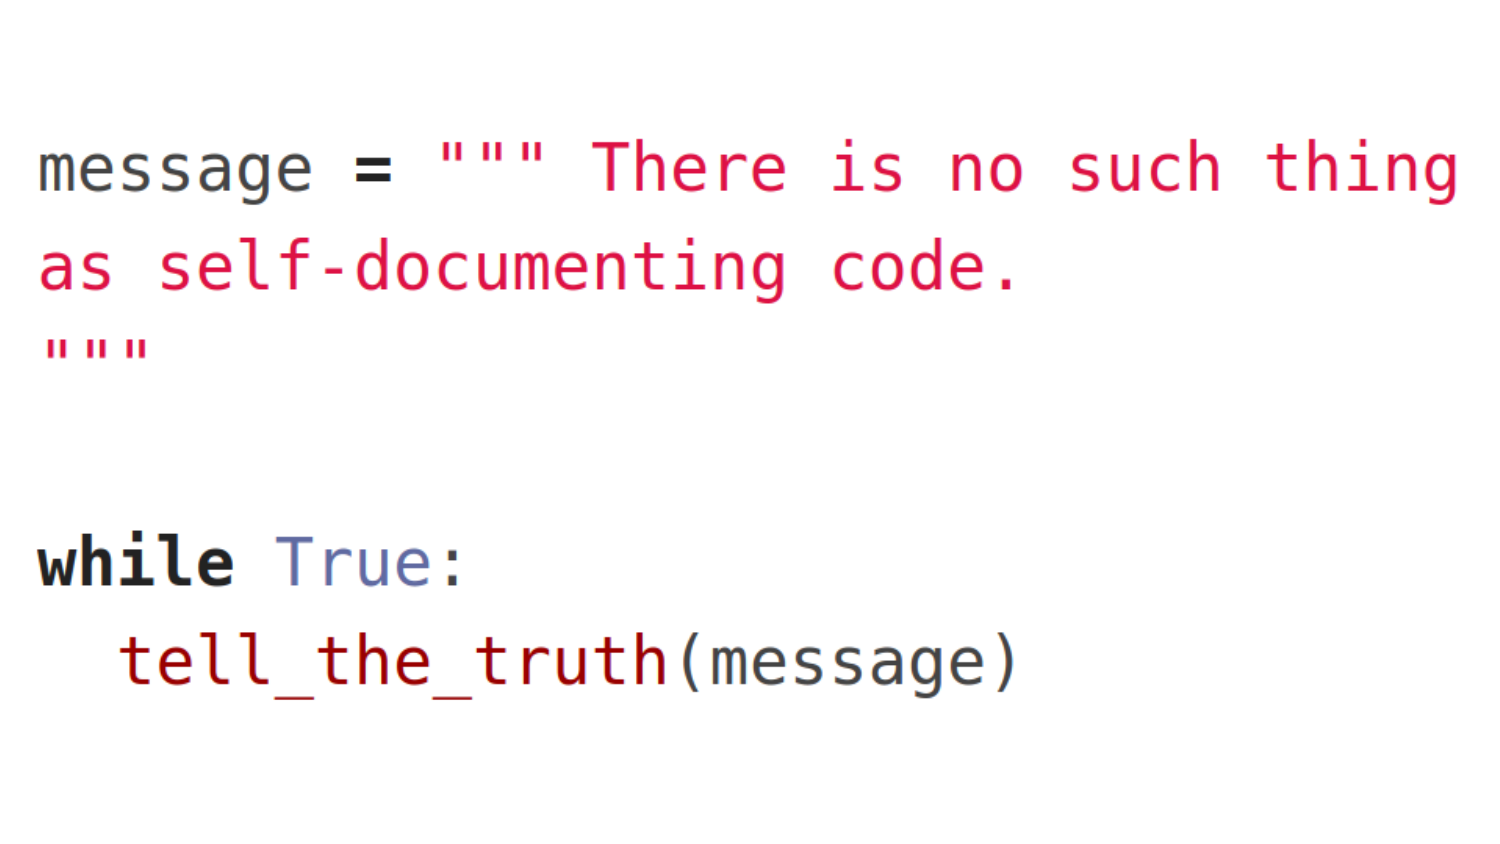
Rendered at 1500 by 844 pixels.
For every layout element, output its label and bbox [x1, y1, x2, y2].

picture [28, 133, 1472, 711]
